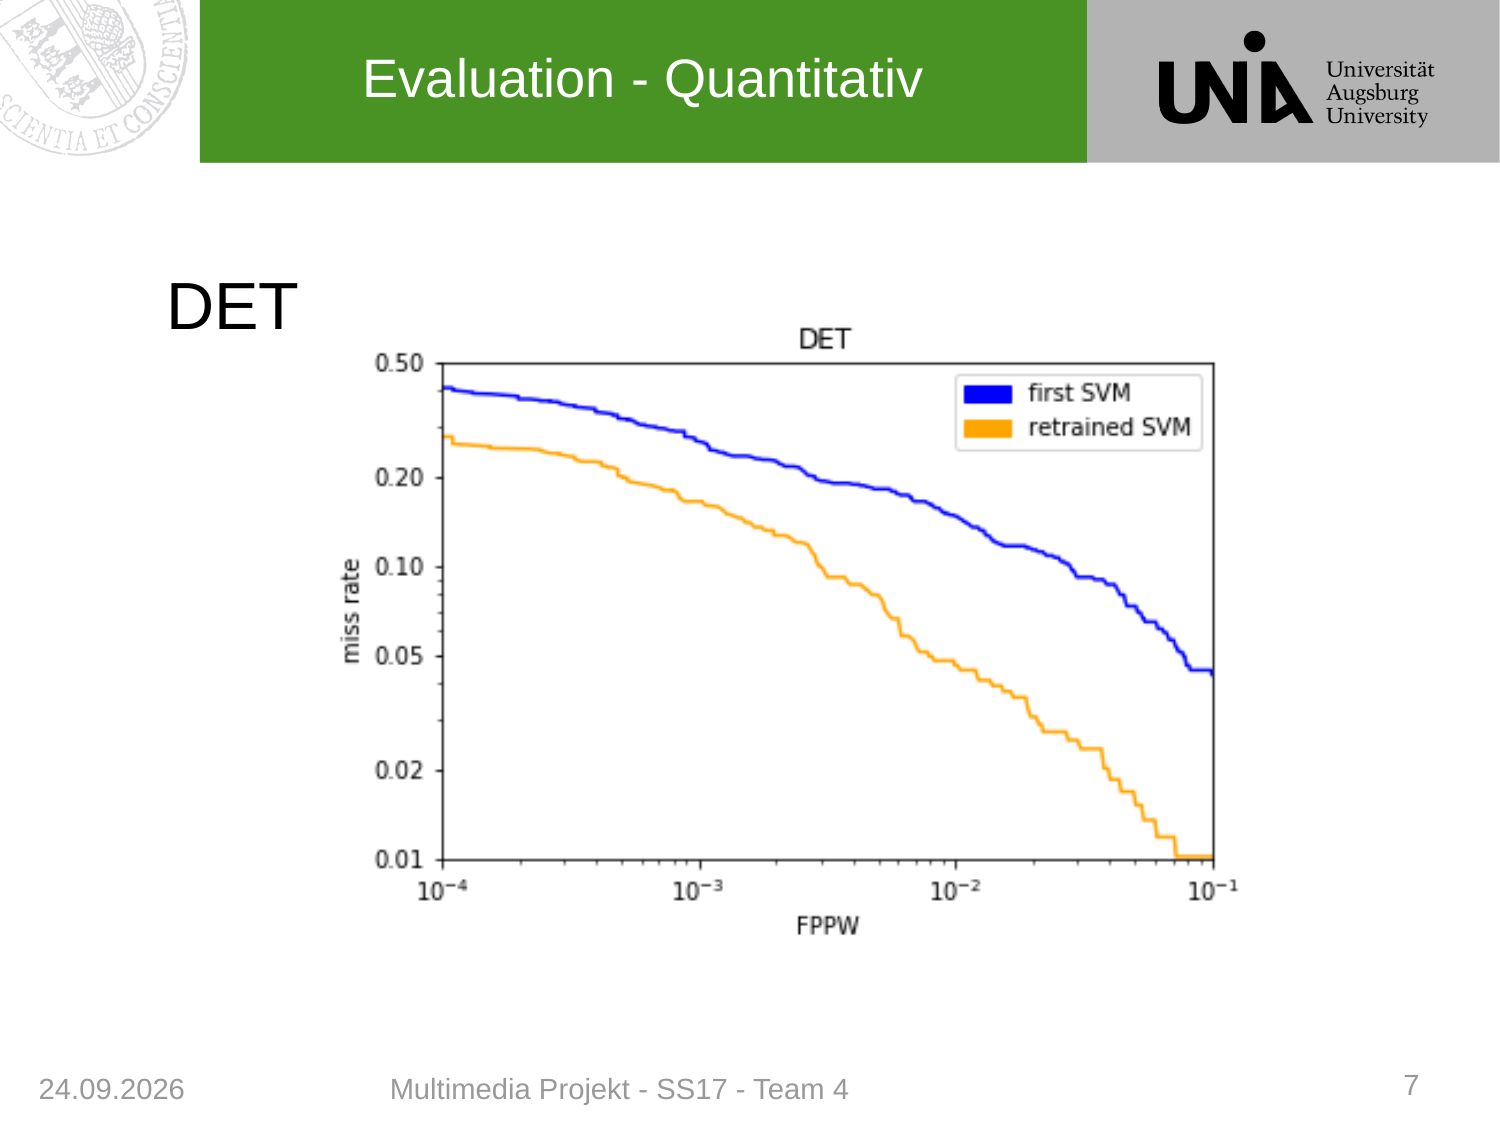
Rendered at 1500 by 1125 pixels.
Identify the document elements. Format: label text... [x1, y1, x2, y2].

title Evaluation - Quantitativ [199, 35, 1087, 163]
picture [318, 283, 1312, 942]
list DET [75, 263, 1426, 1006]
text_box [1346, 1058, 1477, 1110]
text_box Multimedia Projekt - SS17 - Team 4 [271, 1062, 969, 1115]
text_box 17.07.2017 [11, 1062, 213, 1115]
